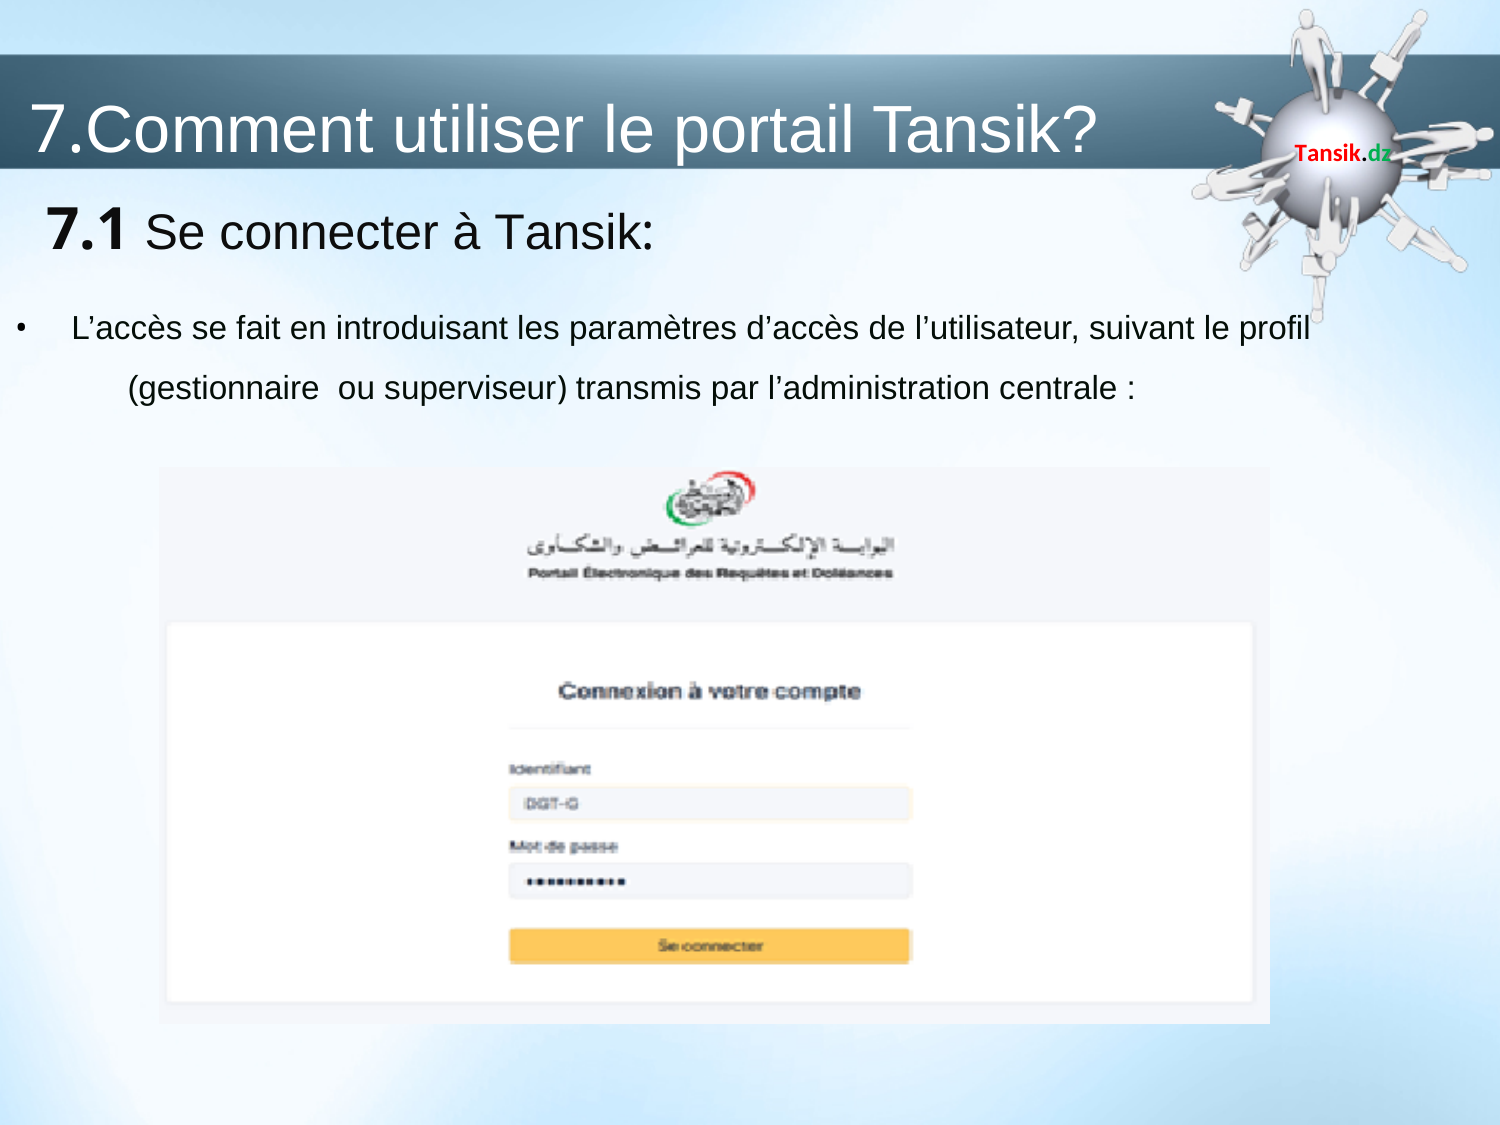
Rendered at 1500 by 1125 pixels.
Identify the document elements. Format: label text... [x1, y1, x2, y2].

text_box Tansik.dz [1279, 128, 1422, 185]
text_box 7.1 Se connecter à Tansik: [31, 167, 1232, 278]
picture [159, 468, 1500, 1090]
text_box L’accès se fait en introduisant les paramètres d’accès de l’utilisateur, suivant le profil (gestionnaire ou superviseur) transmis par l’administration centrale : [0, 278, 1469, 1093]
title 7.Comment utiliser le portail Tansik? [14, 67, 1153, 185]
